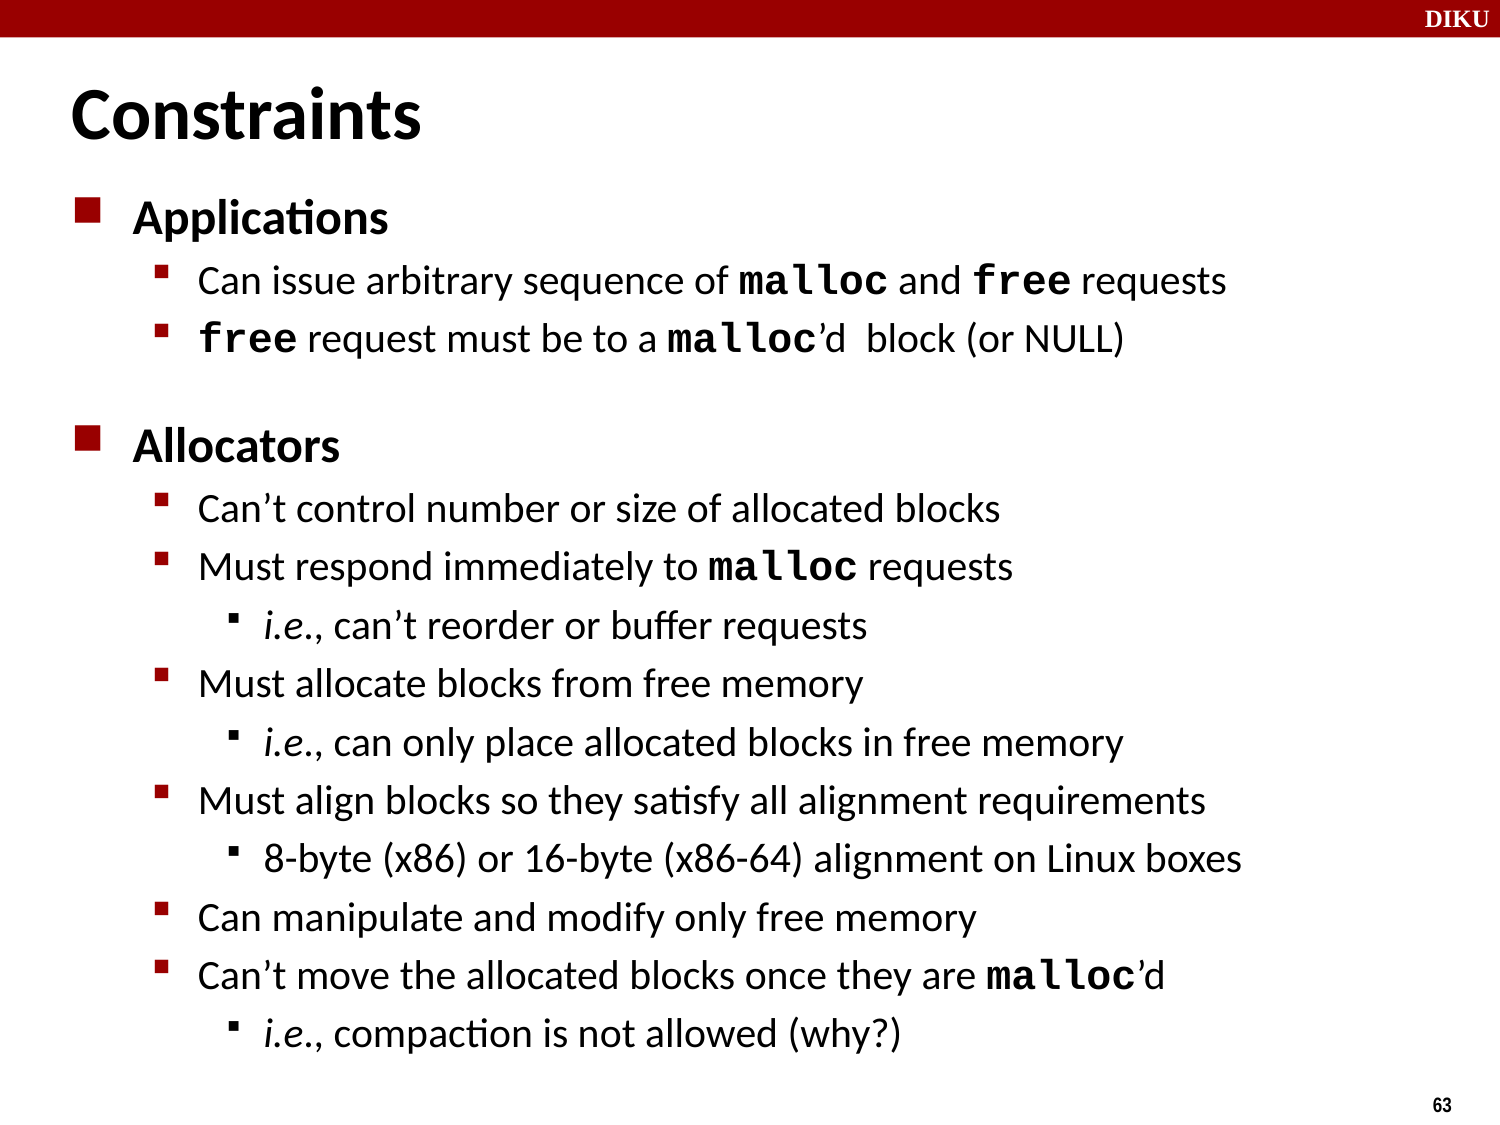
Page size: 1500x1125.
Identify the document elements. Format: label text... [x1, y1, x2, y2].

text_box Constraints [56, 62, 963, 157]
text_box Applications Can issue arbitrary sequence of malloc and free requests free request must be to a malloc’d block (or NULL) Allocators Can’t control number or size of allocated blocks Must respond immediately to malloc requests i.e., can’t reorder or buffer requests Must allocate blocks from free memory i.e., can only place allocated blocks in free memory Must align blocks so they satisfy all alignment requirements 8-byte (x86) or 16-byte (x86-64) alignment on Linux boxes Can manipulate and modify only free memory Can’t move the allocated blocks once they are malloc’d i.e., compaction is not allowed (why?) [61, 187, 1463, 1100]
